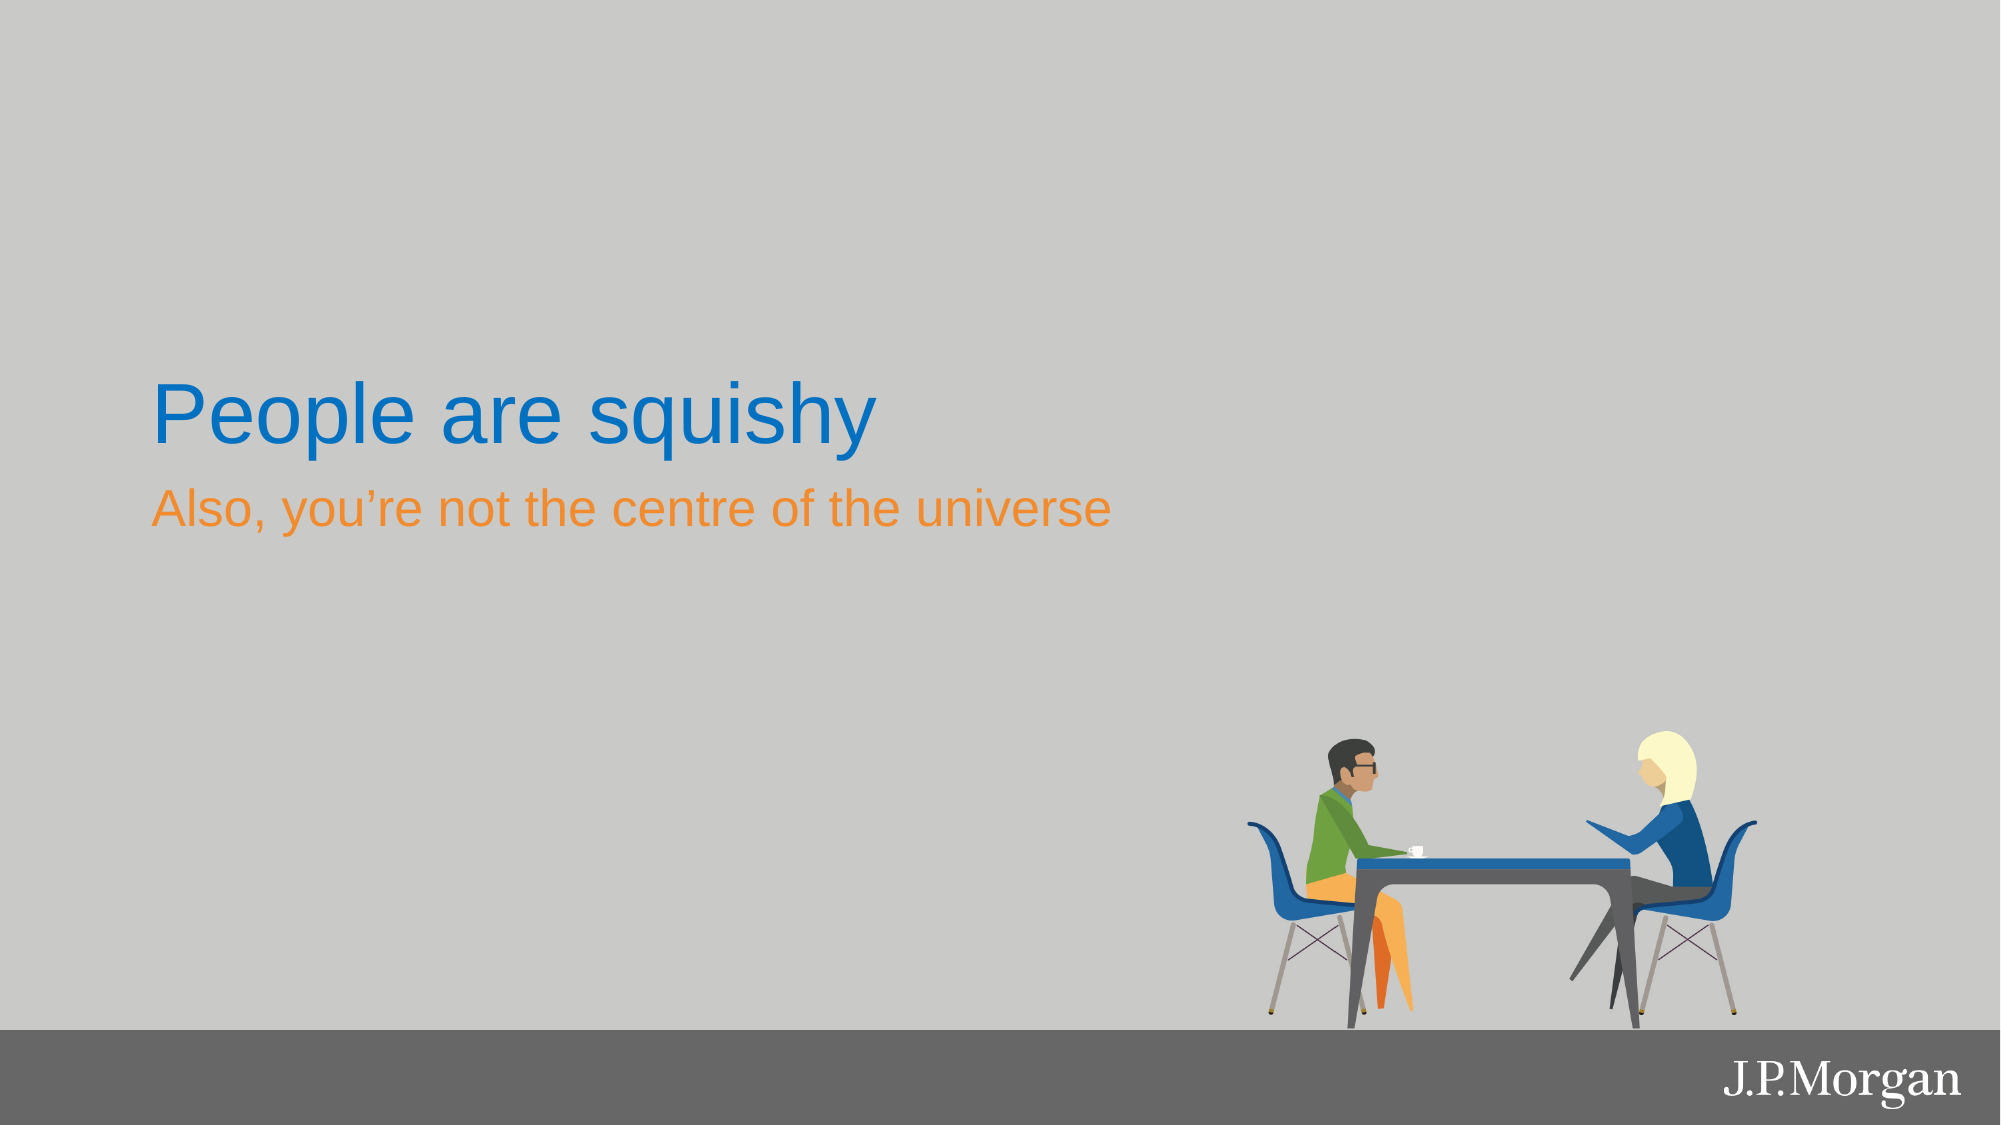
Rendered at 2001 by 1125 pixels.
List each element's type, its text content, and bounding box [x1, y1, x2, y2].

list Also, you’re not the centre of the universe [136, 473, 1862, 721]
title People are squishy [136, 1, 1862, 470]
picture [0, 0, 2001, 1125]
